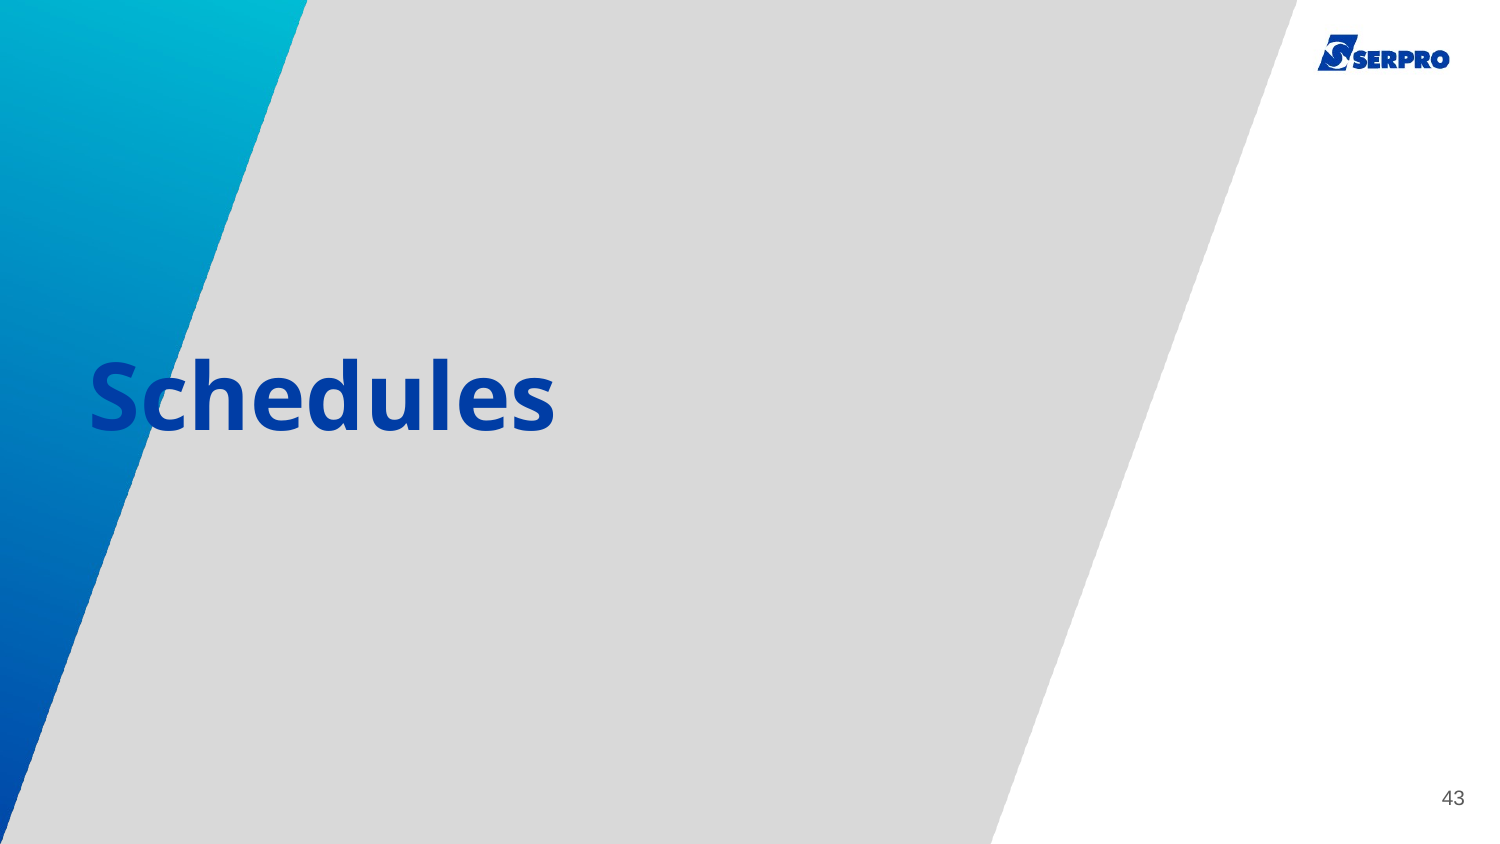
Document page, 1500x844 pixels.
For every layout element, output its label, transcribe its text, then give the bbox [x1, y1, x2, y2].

text_box Schedules [73, 321, 792, 568]
picture [0, 0, 1500, 844]
slide_number <número> [1389, 764, 1480, 830]
